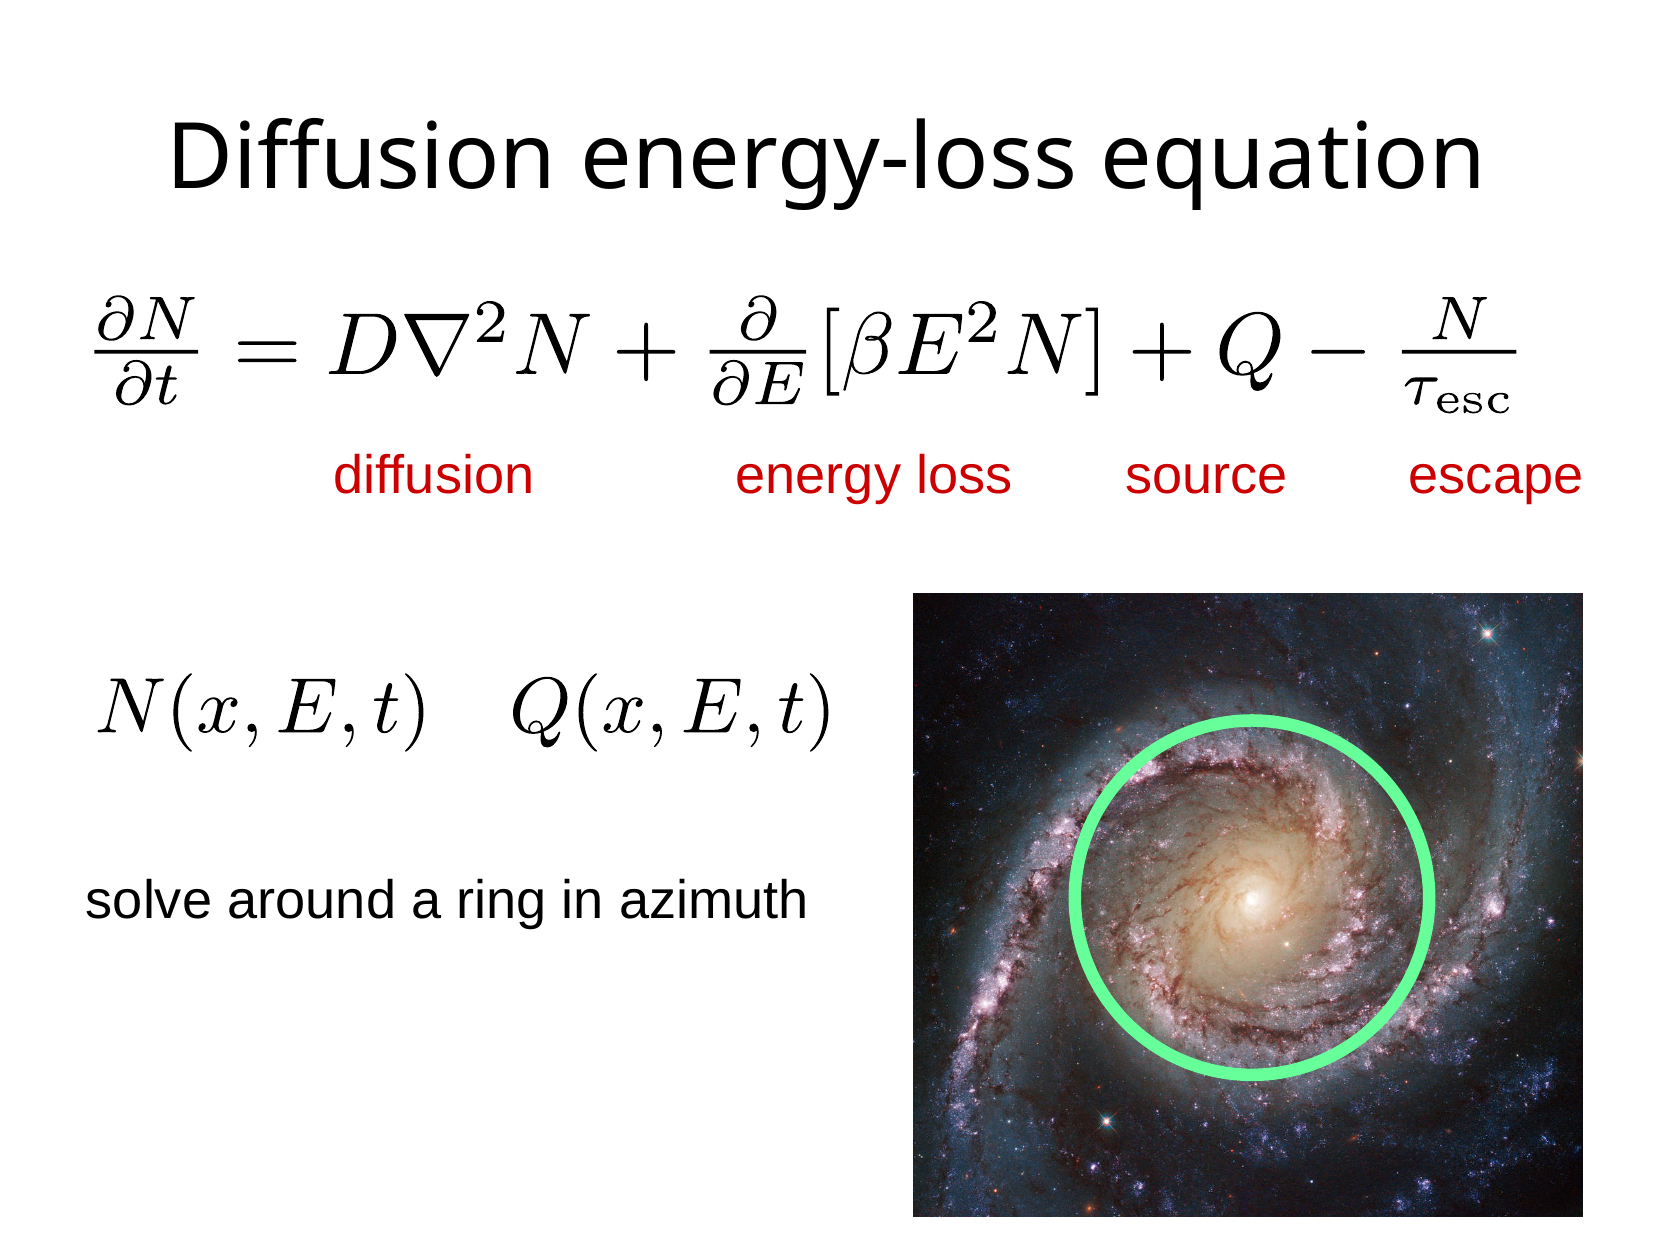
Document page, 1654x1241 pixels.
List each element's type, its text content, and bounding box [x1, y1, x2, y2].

text_box escape [1393, 437, 1607, 520]
picture [913, 593, 1583, 1217]
text_box source [1110, 437, 1312, 513]
text_box energy loss [720, 437, 1040, 573]
title Diffusion energy-loss equation [82, 49, 1571, 257]
text_box [94, 295, 1517, 414]
text_box diffusion [318, 437, 556, 513]
text_box [94, 673, 837, 752]
text_box solve around a ring in azimuth [70, 862, 851, 999]
